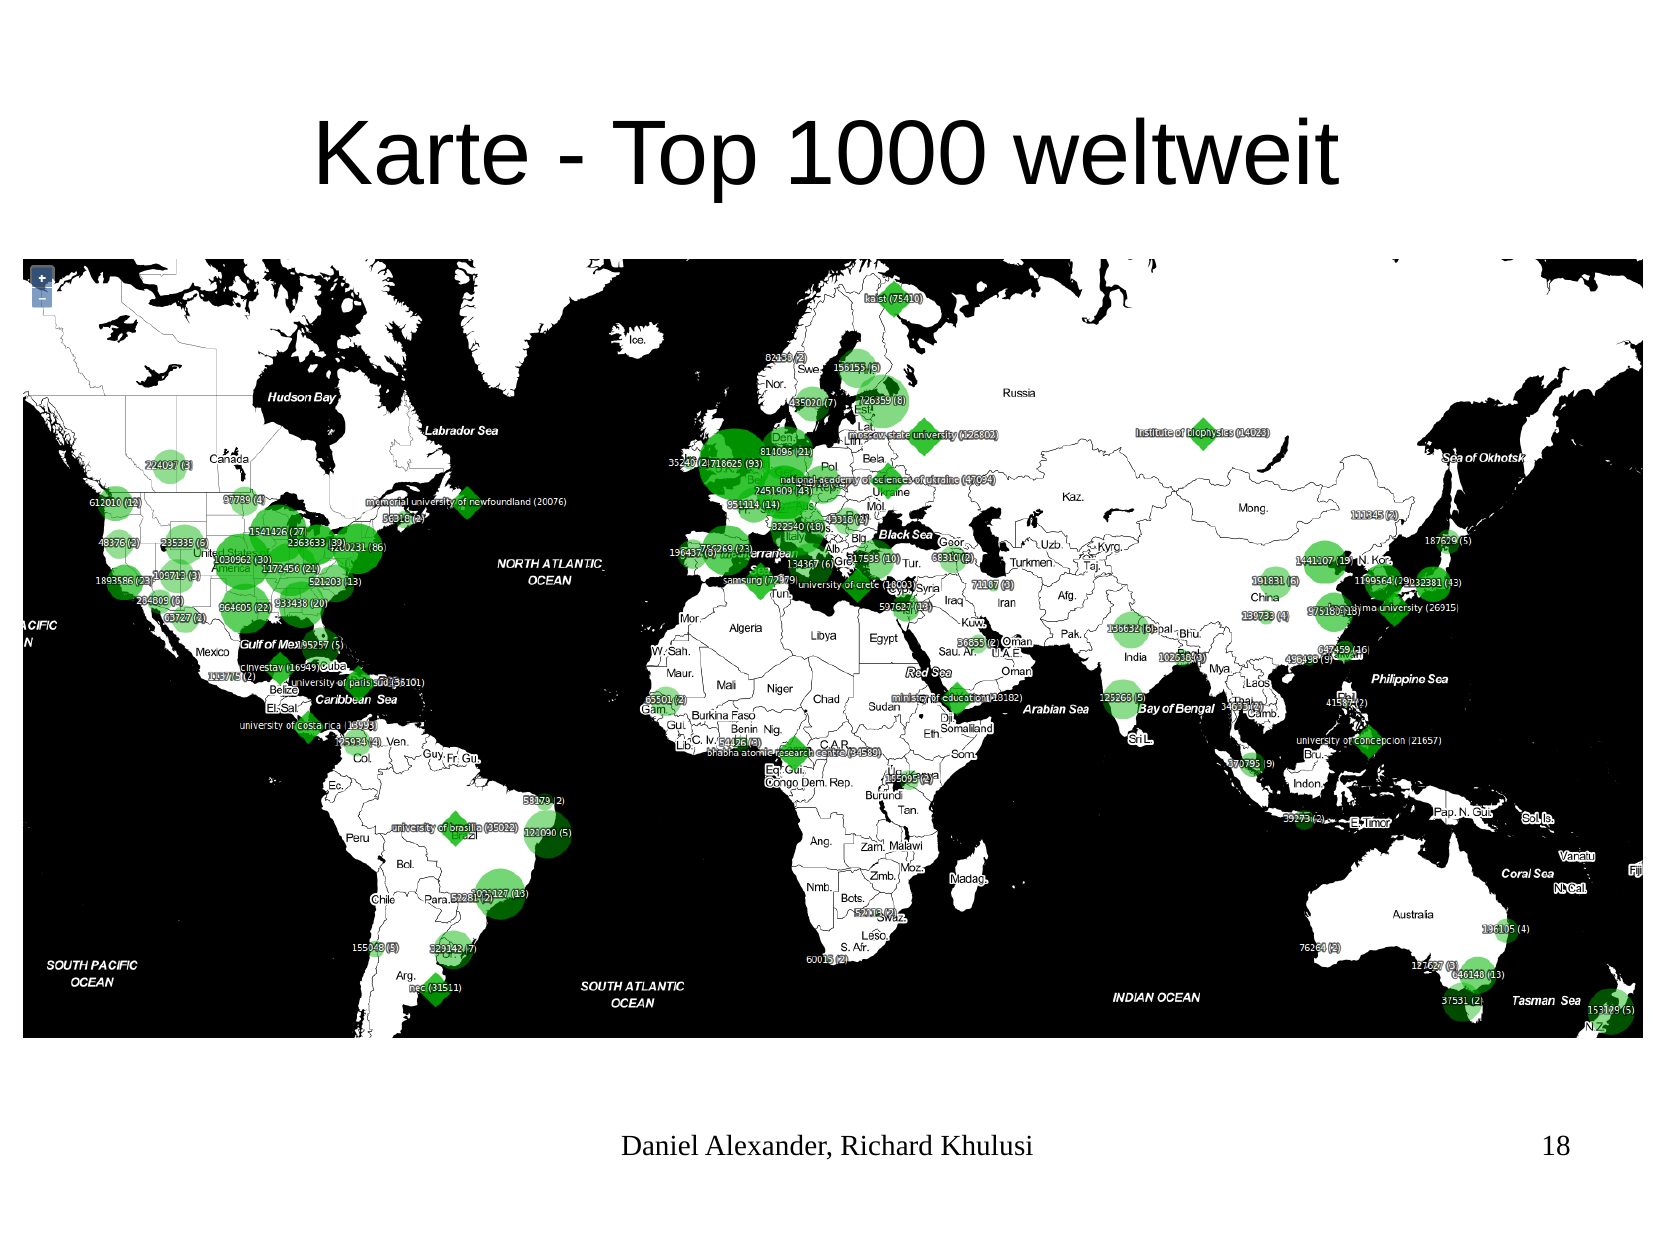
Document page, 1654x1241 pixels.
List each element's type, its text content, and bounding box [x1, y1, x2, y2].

title Karte - Top 1000 weltweit [82, 49, 1571, 257]
picture [23, 259, 1643, 1038]
